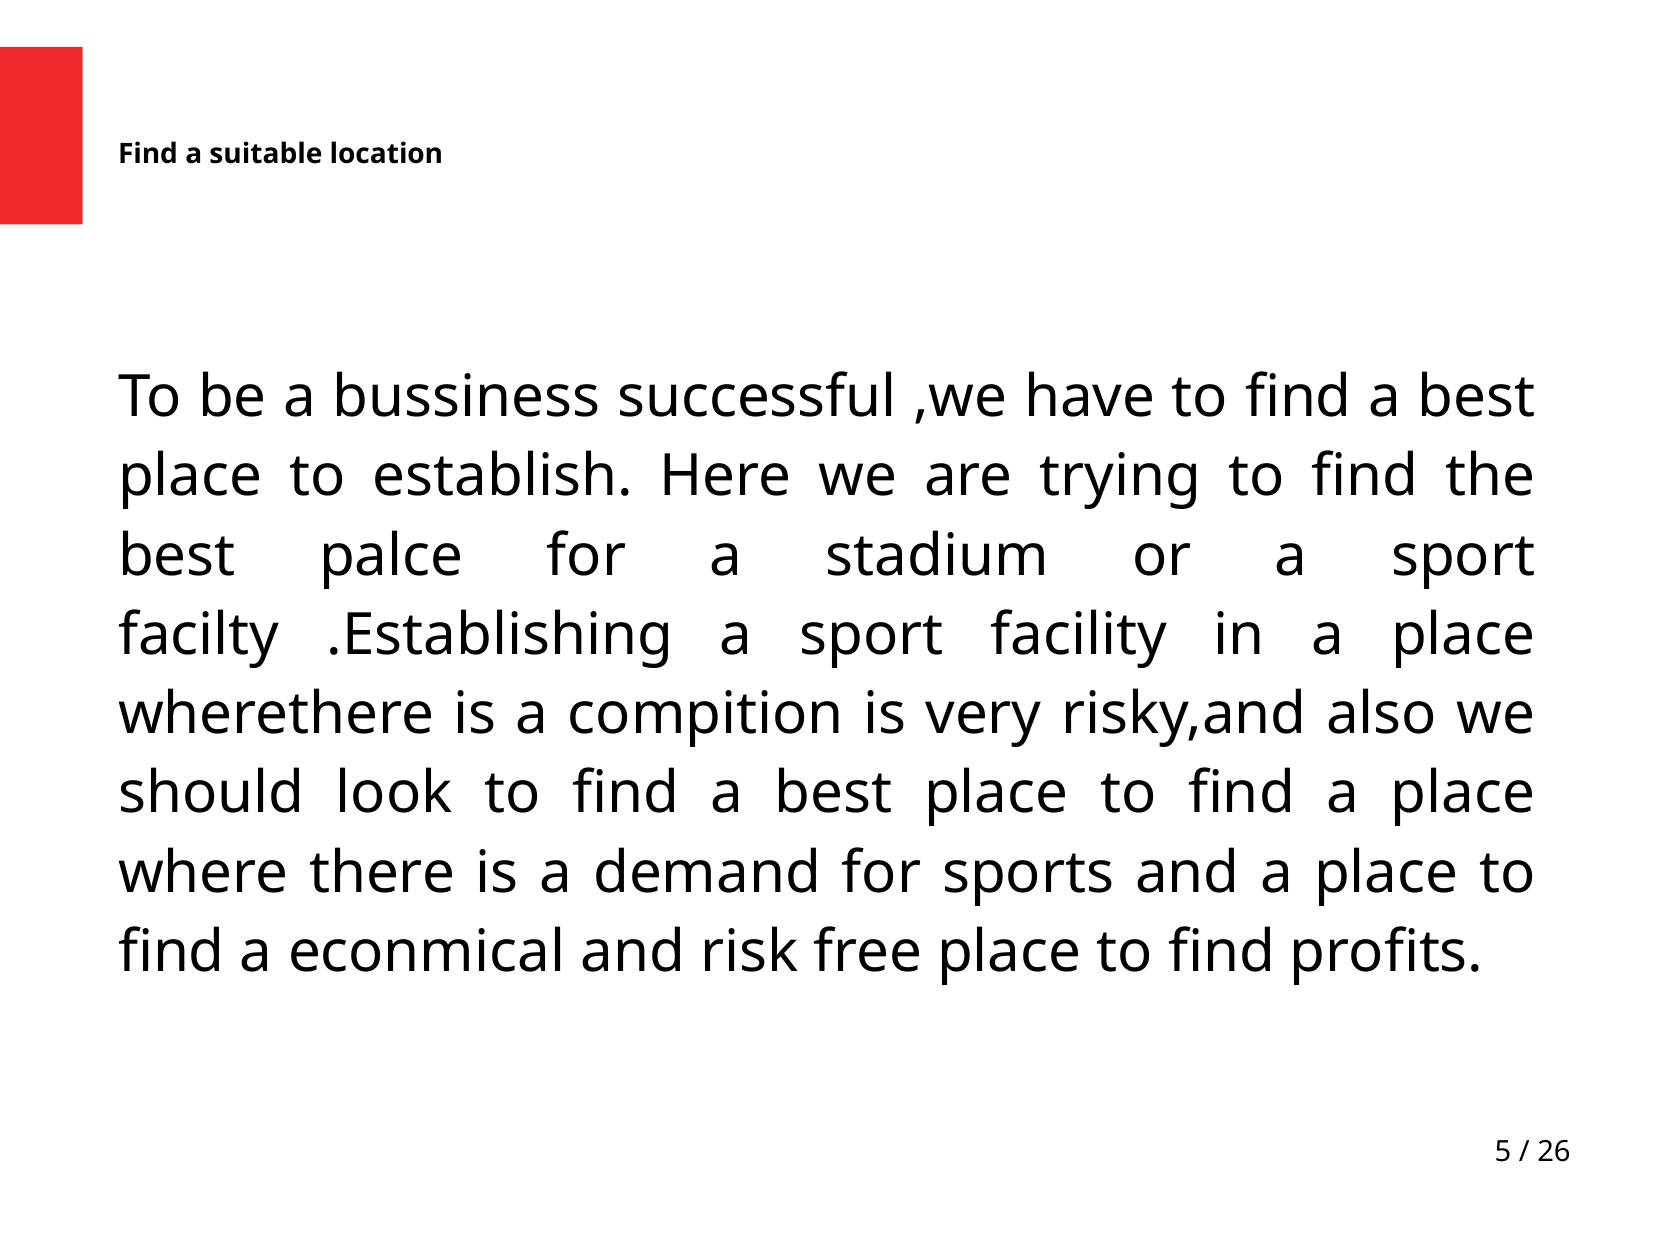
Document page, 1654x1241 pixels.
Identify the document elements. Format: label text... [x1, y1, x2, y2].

list To be a bussiness successful ,we have to find a best place to establish. Here we are trying to find the best palce for a stadium or a sport facilty .Establishing a sport facility in a place wherethere is a compition is very risky,and also we should look to find a best place to find a place where there is a demand for sports and a place to find a econmical and risk free place to find profits. [118, 354, 1536, 1074]
title Find a suitable location [118, 49, 1571, 257]
